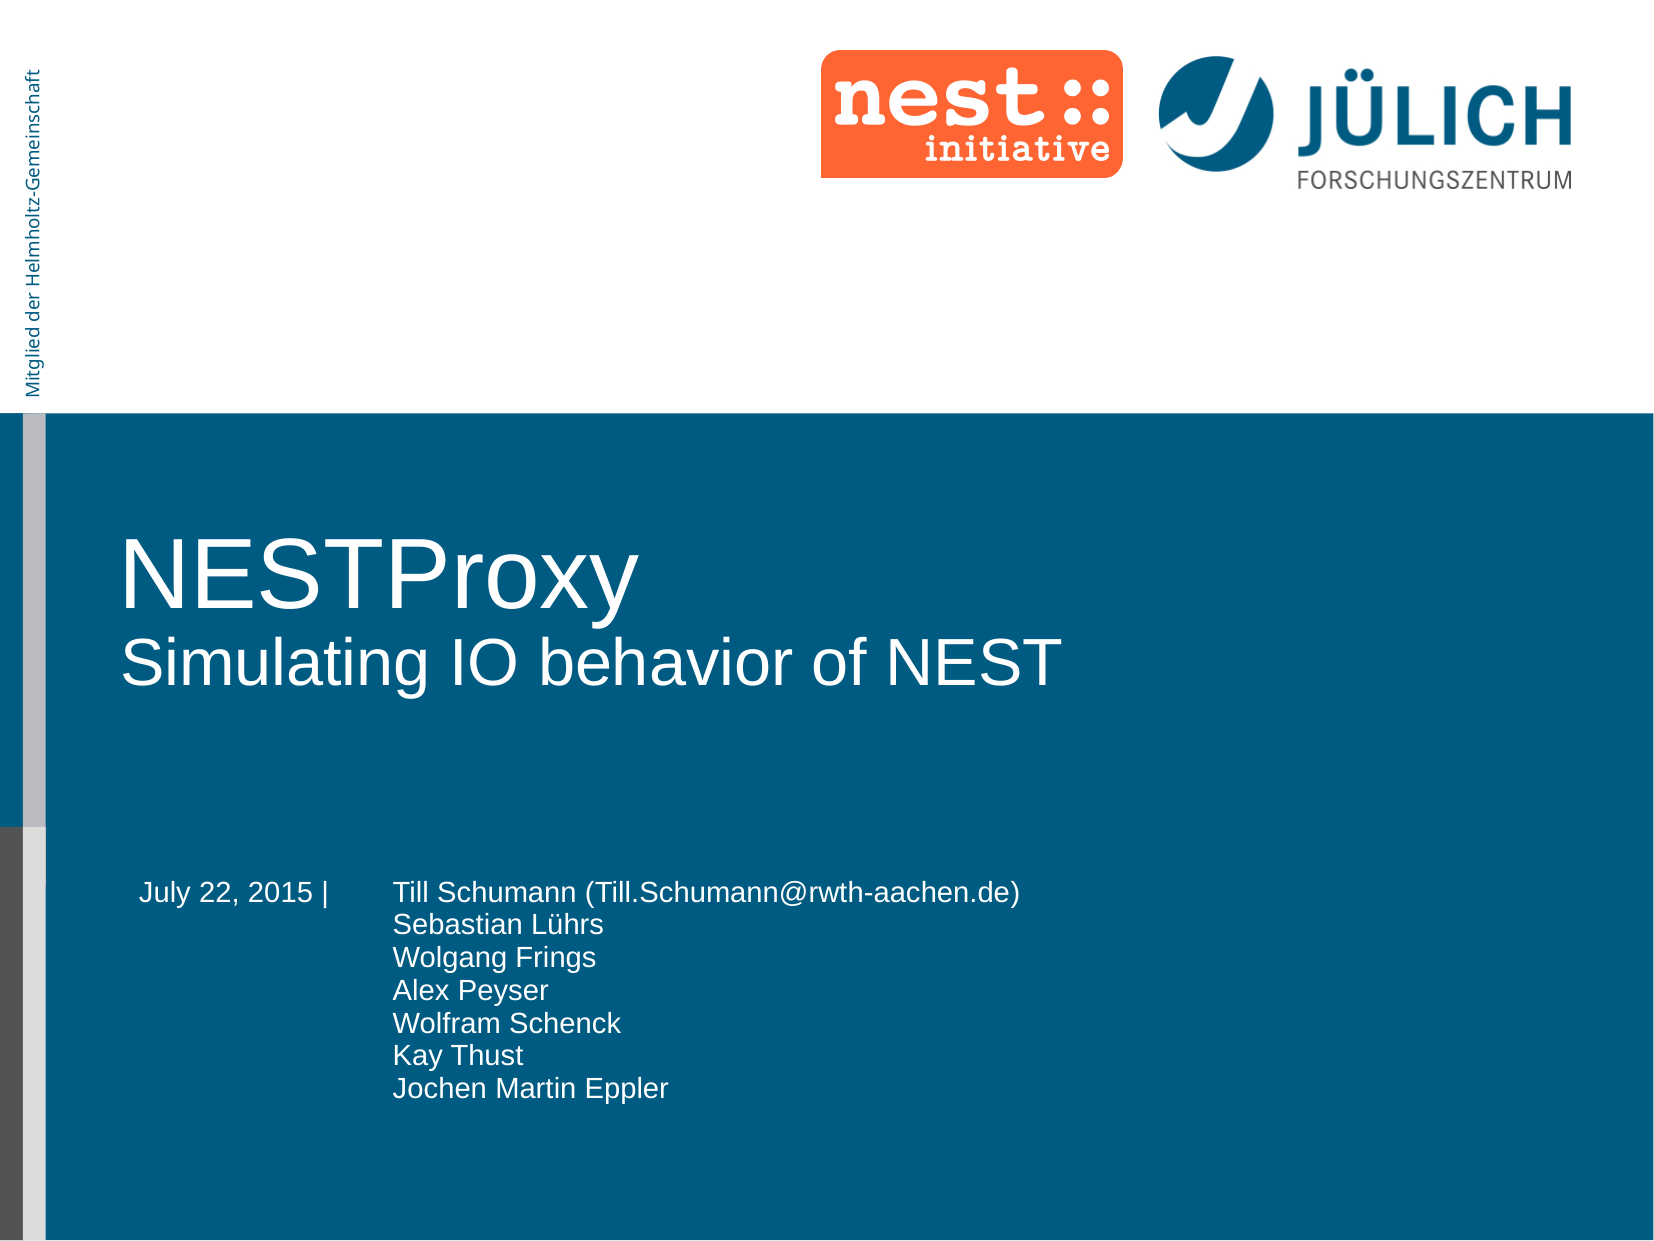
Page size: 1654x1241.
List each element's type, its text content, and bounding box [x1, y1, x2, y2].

picture [1157, 54, 1571, 189]
picture [821, 50, 1123, 178]
subtitle Simulating IO behavior of NEST [120, 622, 1607, 703]
text_box Till Schumann (Till.Schumann@rwth-aachen.de) Sebastian Lührs Wolgang Frings Alex Peyser Wolfram Schenck Kay Thust Jochen Martin Eppler [377, 868, 1093, 1146]
title NESTProxy [118, 513, 1607, 635]
